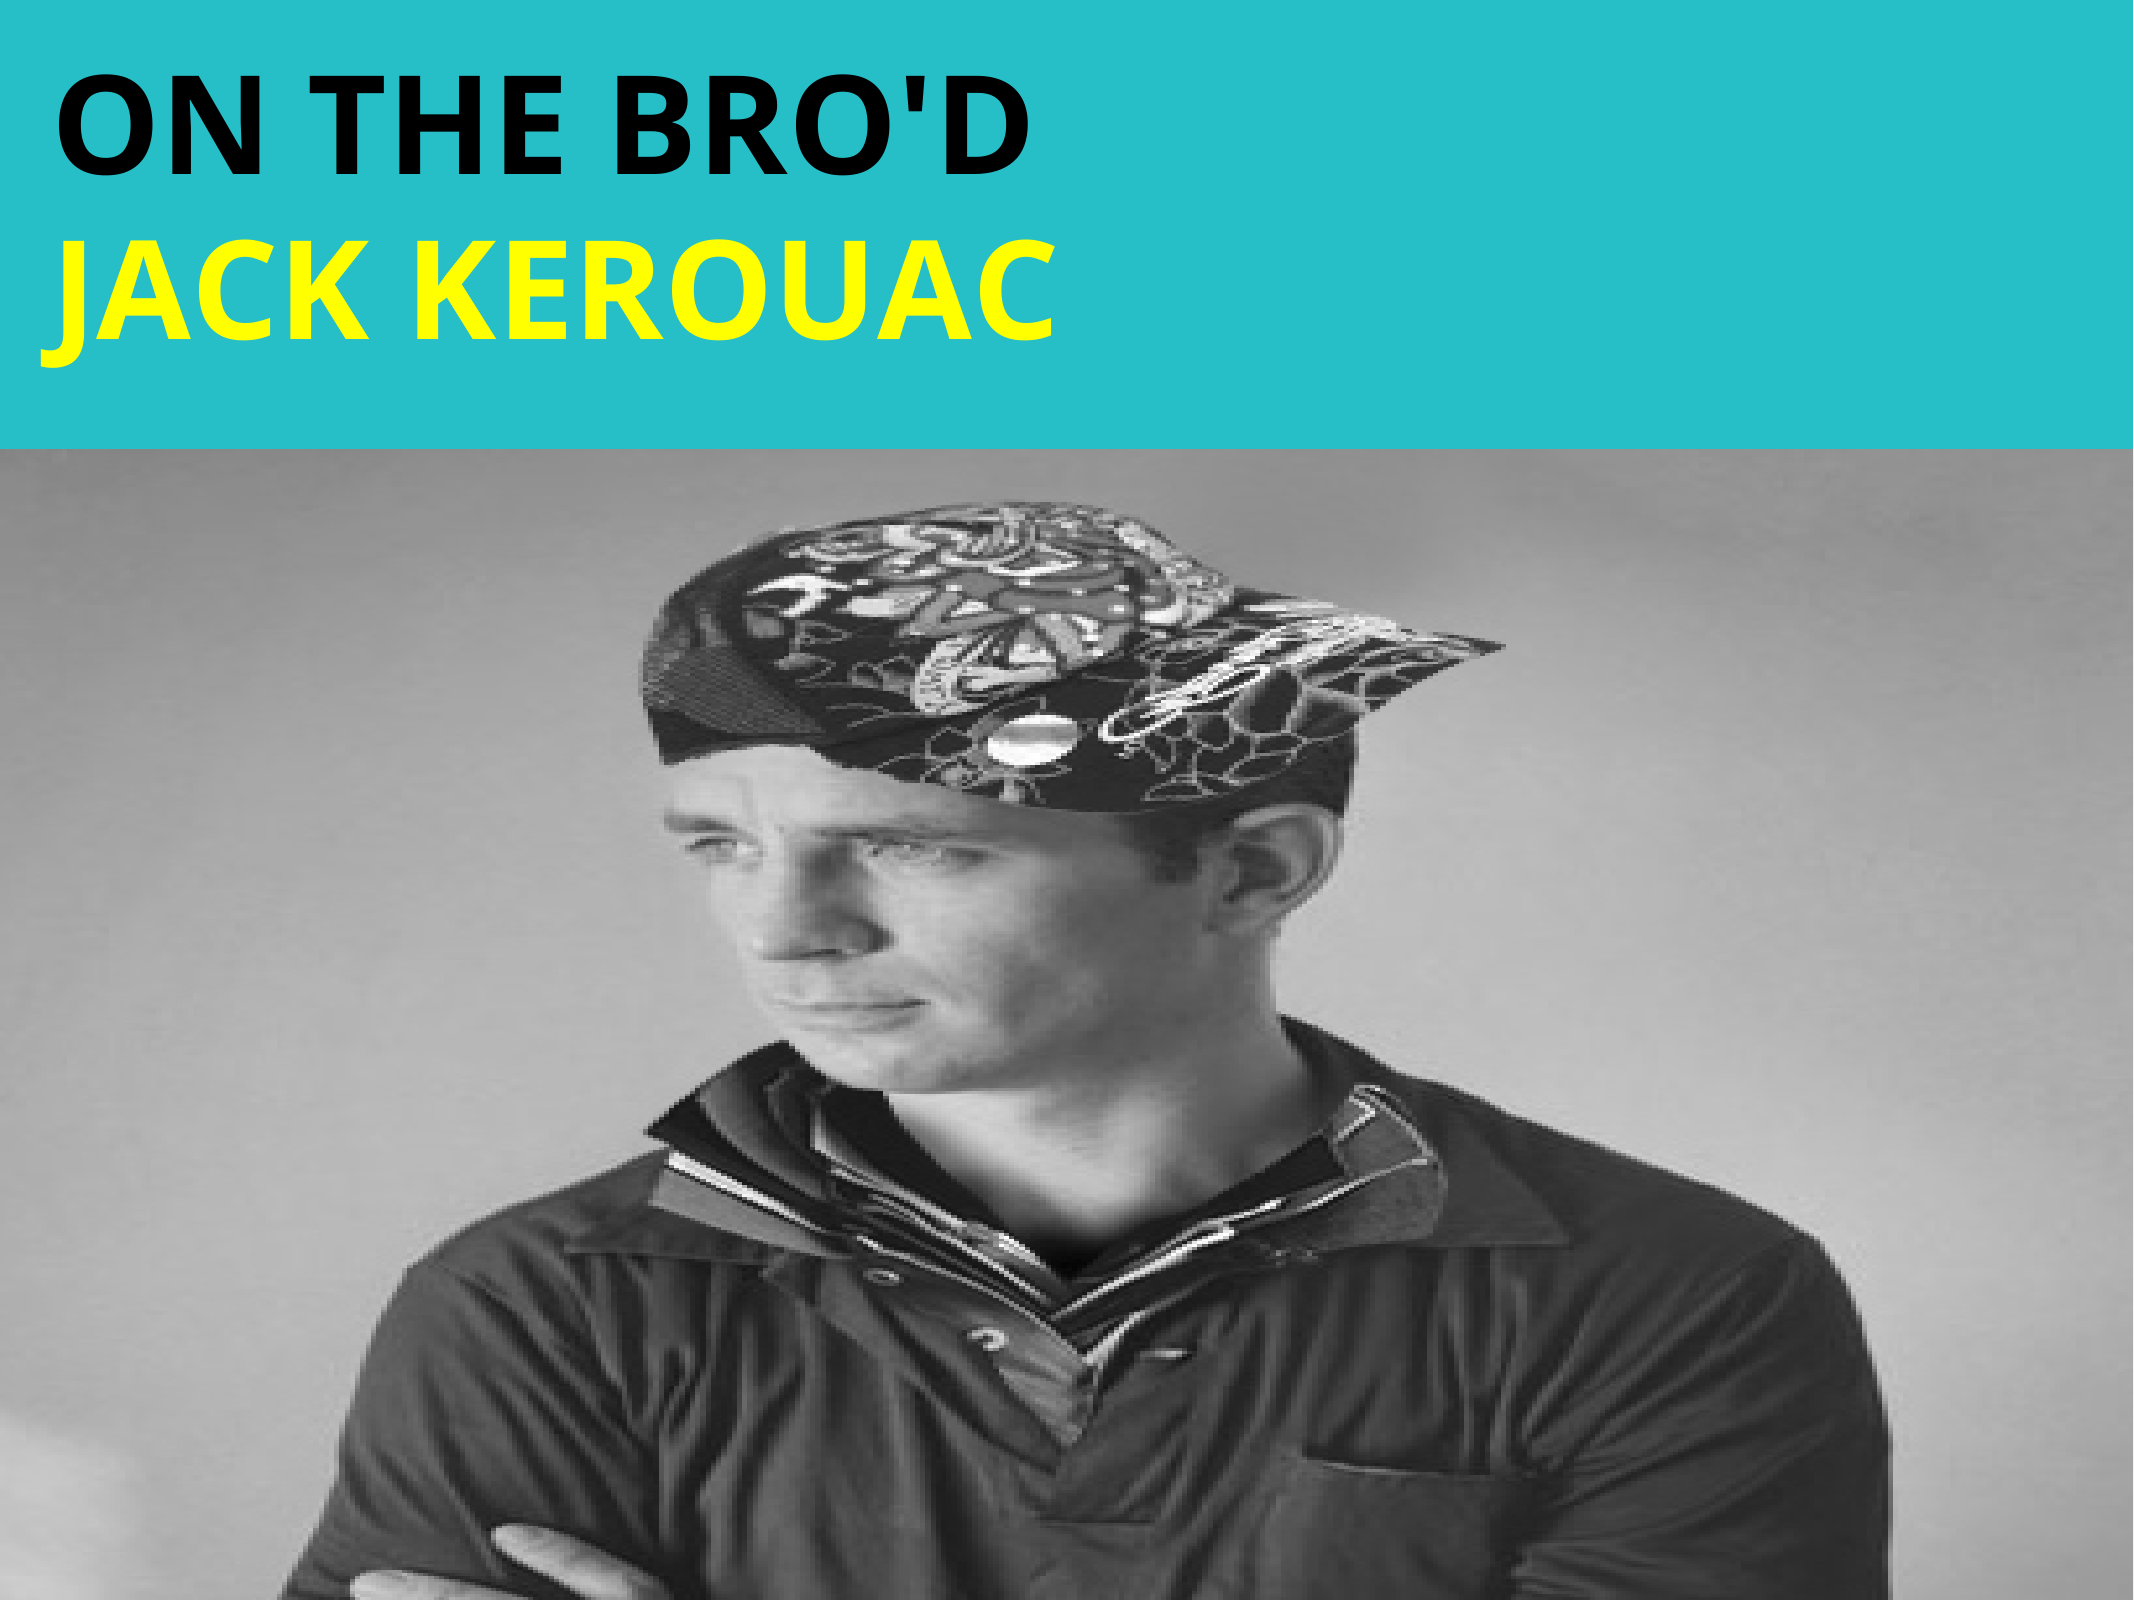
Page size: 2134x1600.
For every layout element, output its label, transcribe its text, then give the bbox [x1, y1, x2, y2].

picture [0, 449, 2134, 1600]
text_box ON THE BRO'D JACK KEROUAC [41, 37, 2134, 449]
